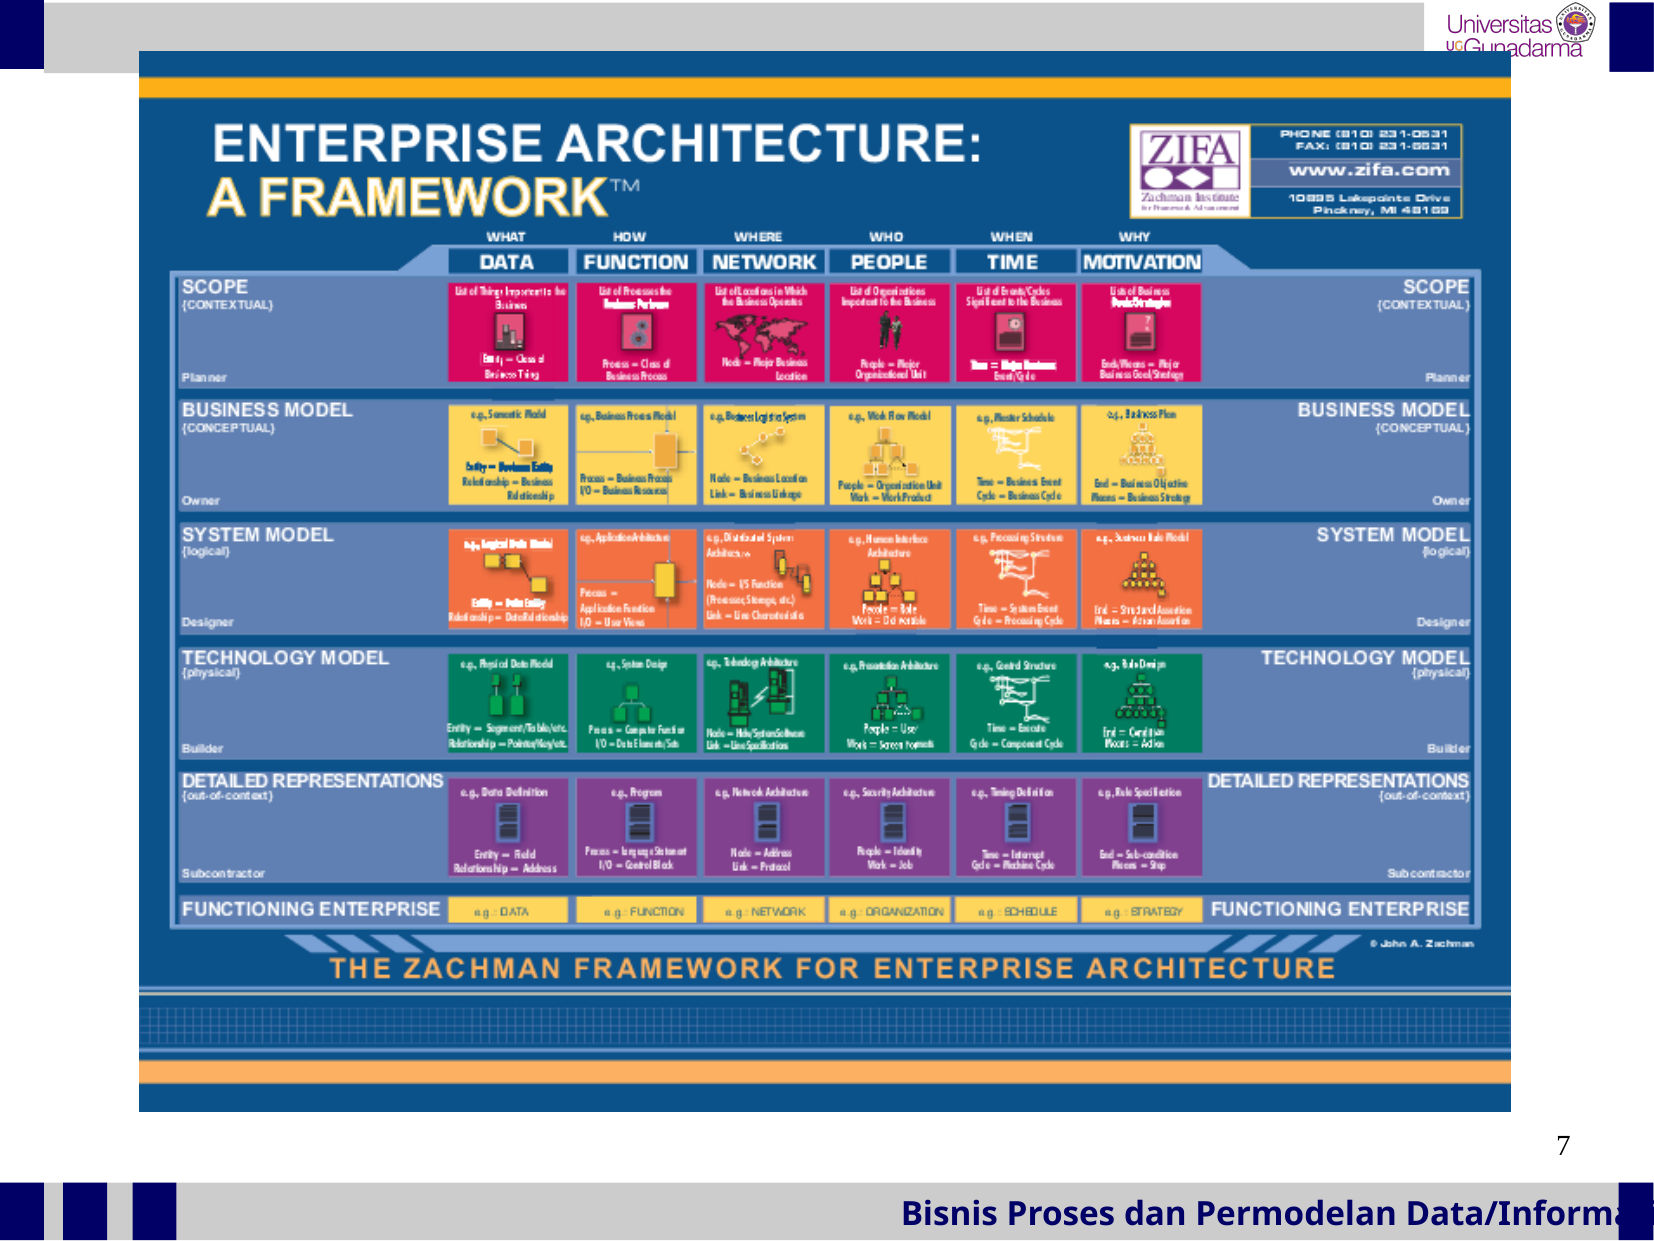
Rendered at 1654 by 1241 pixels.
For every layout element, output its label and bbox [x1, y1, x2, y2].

picture [139, 2, 1610, 1112]
